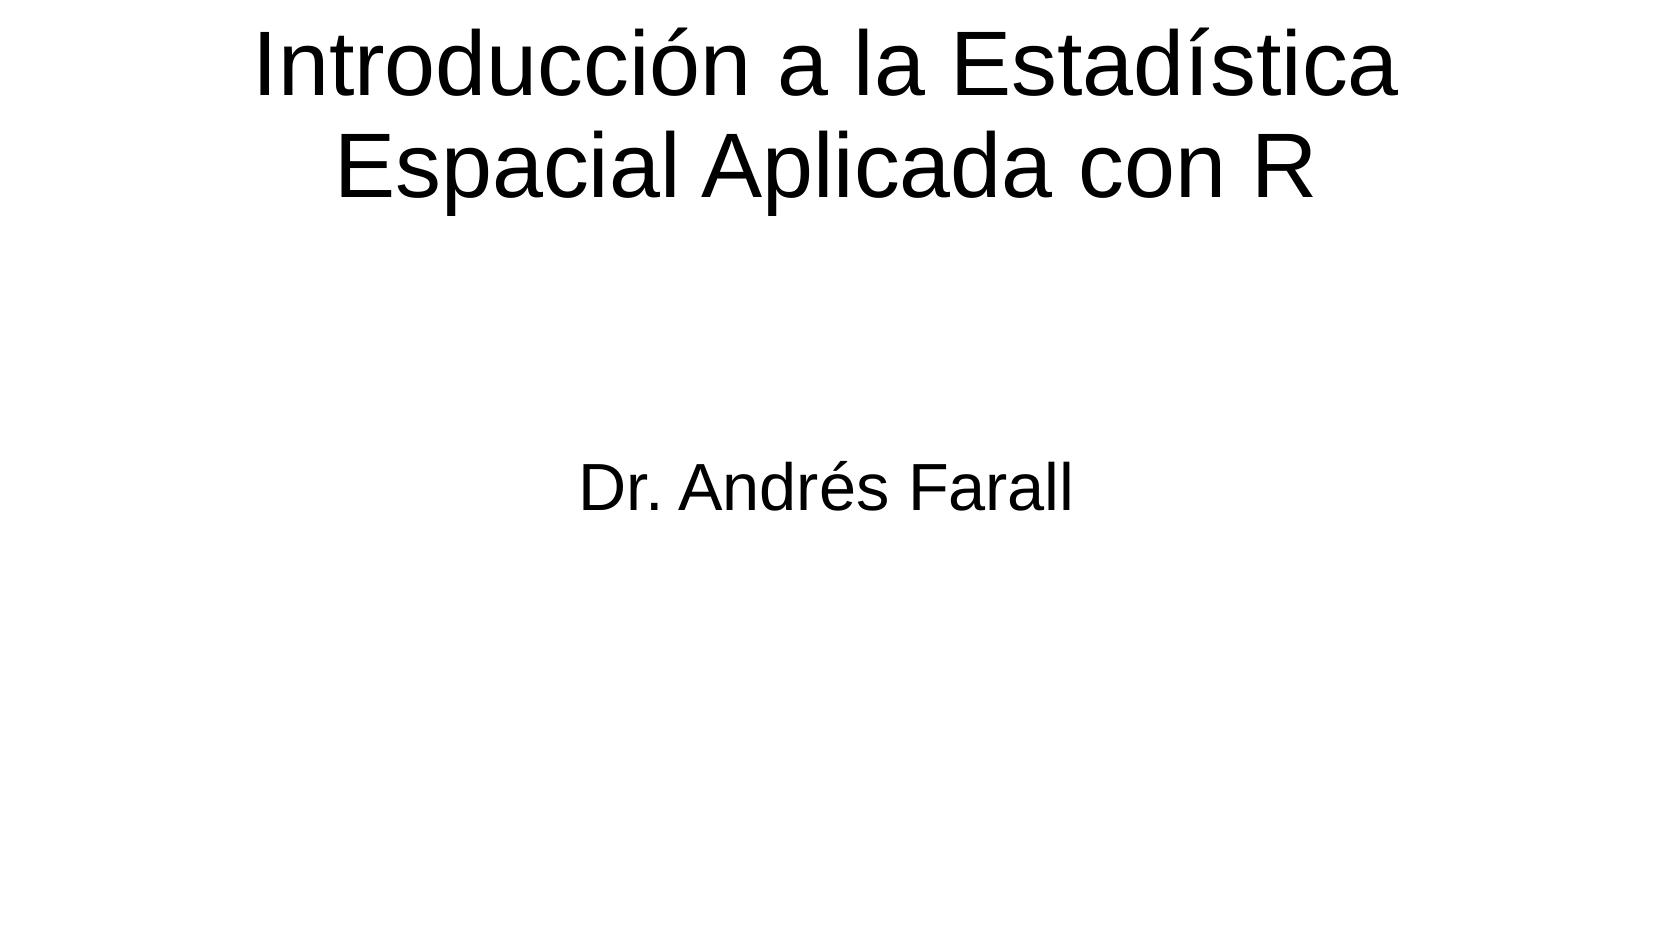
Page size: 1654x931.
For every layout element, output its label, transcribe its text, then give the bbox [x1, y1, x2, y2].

title Introducción a la Estadística Espacial Aplicada con R [82, 12, 1571, 217]
subtitle Dr. Andrés Farall [82, 217, 1571, 758]
